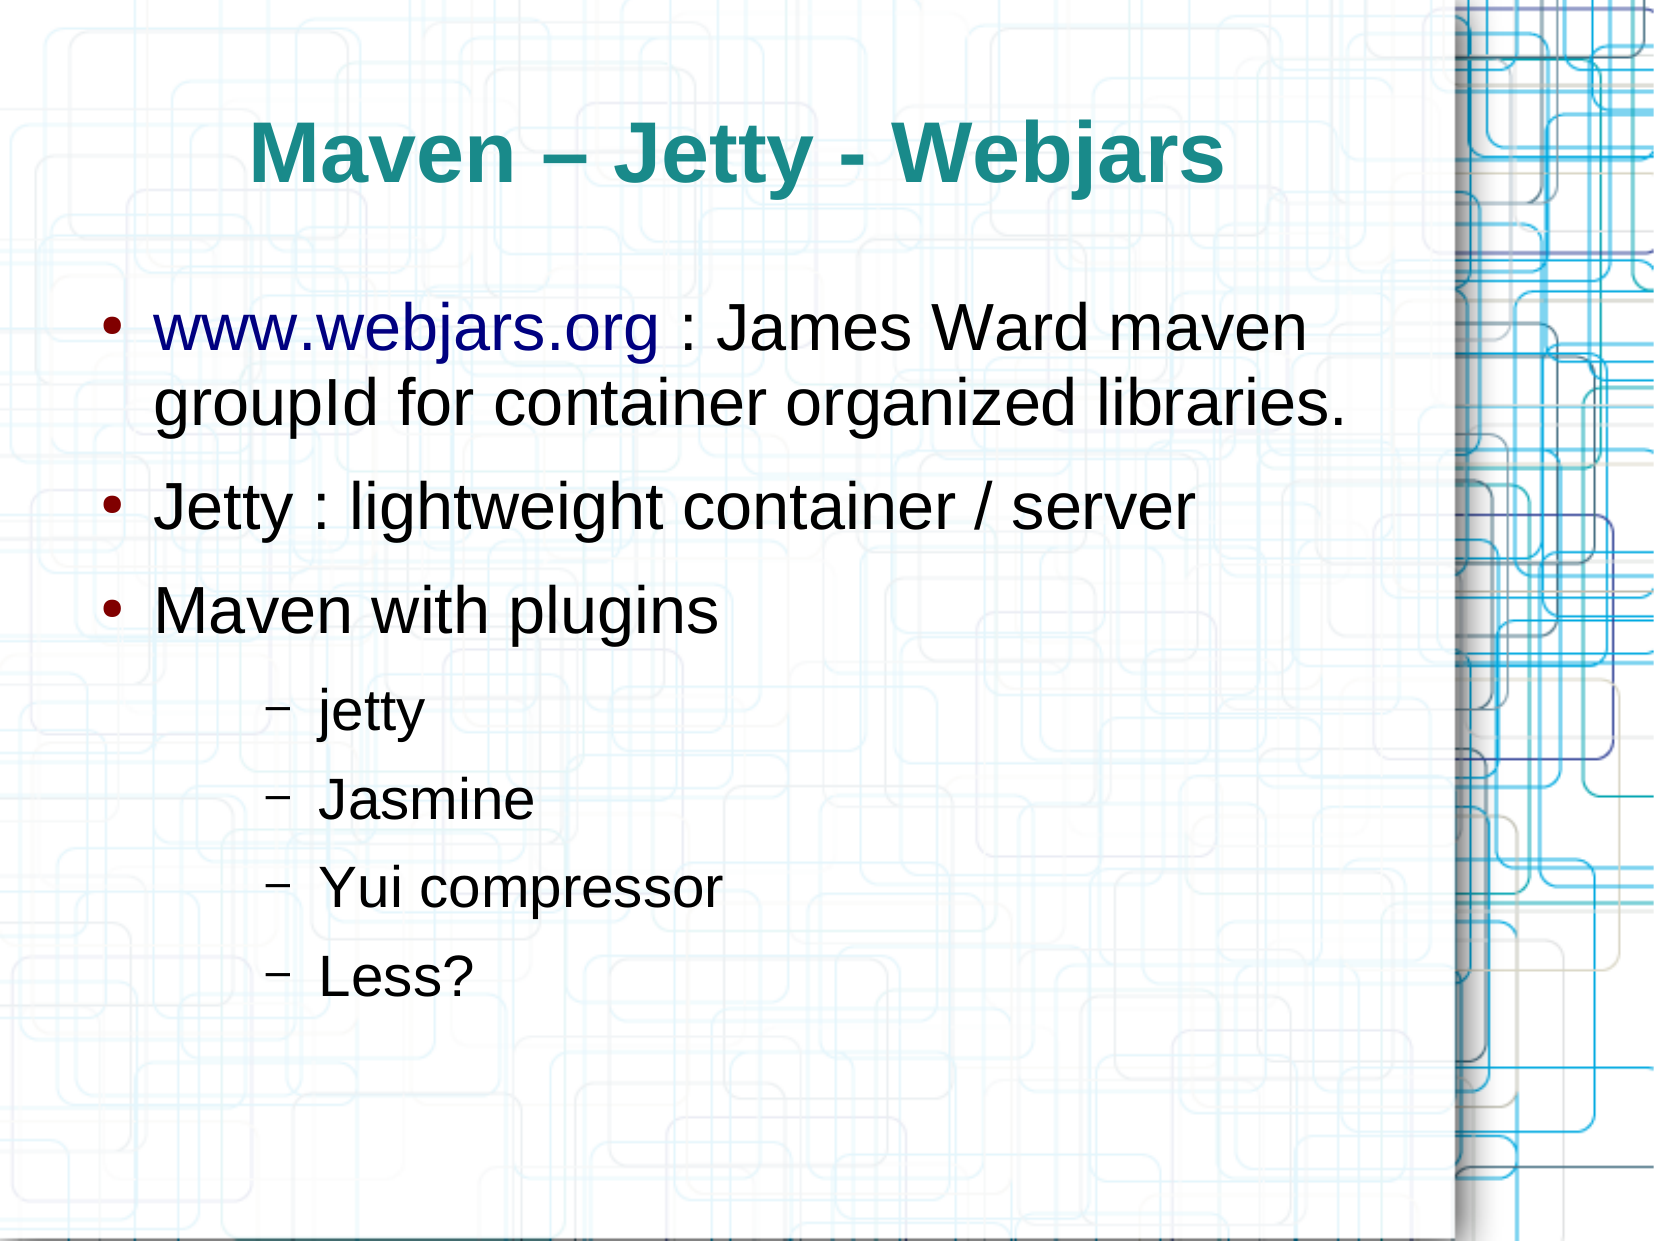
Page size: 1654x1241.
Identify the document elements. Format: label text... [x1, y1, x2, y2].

list www.webjars.org : James Ward maven groupId for container organized libraries. Jetty : lightweight container / server Maven with plugins jetty Jasmine Yui compressor Less? [82, 290, 1418, 1109]
picture [0, 0, 1654, 1241]
title Maven – Jetty - Webjars [59, 49, 1418, 257]
